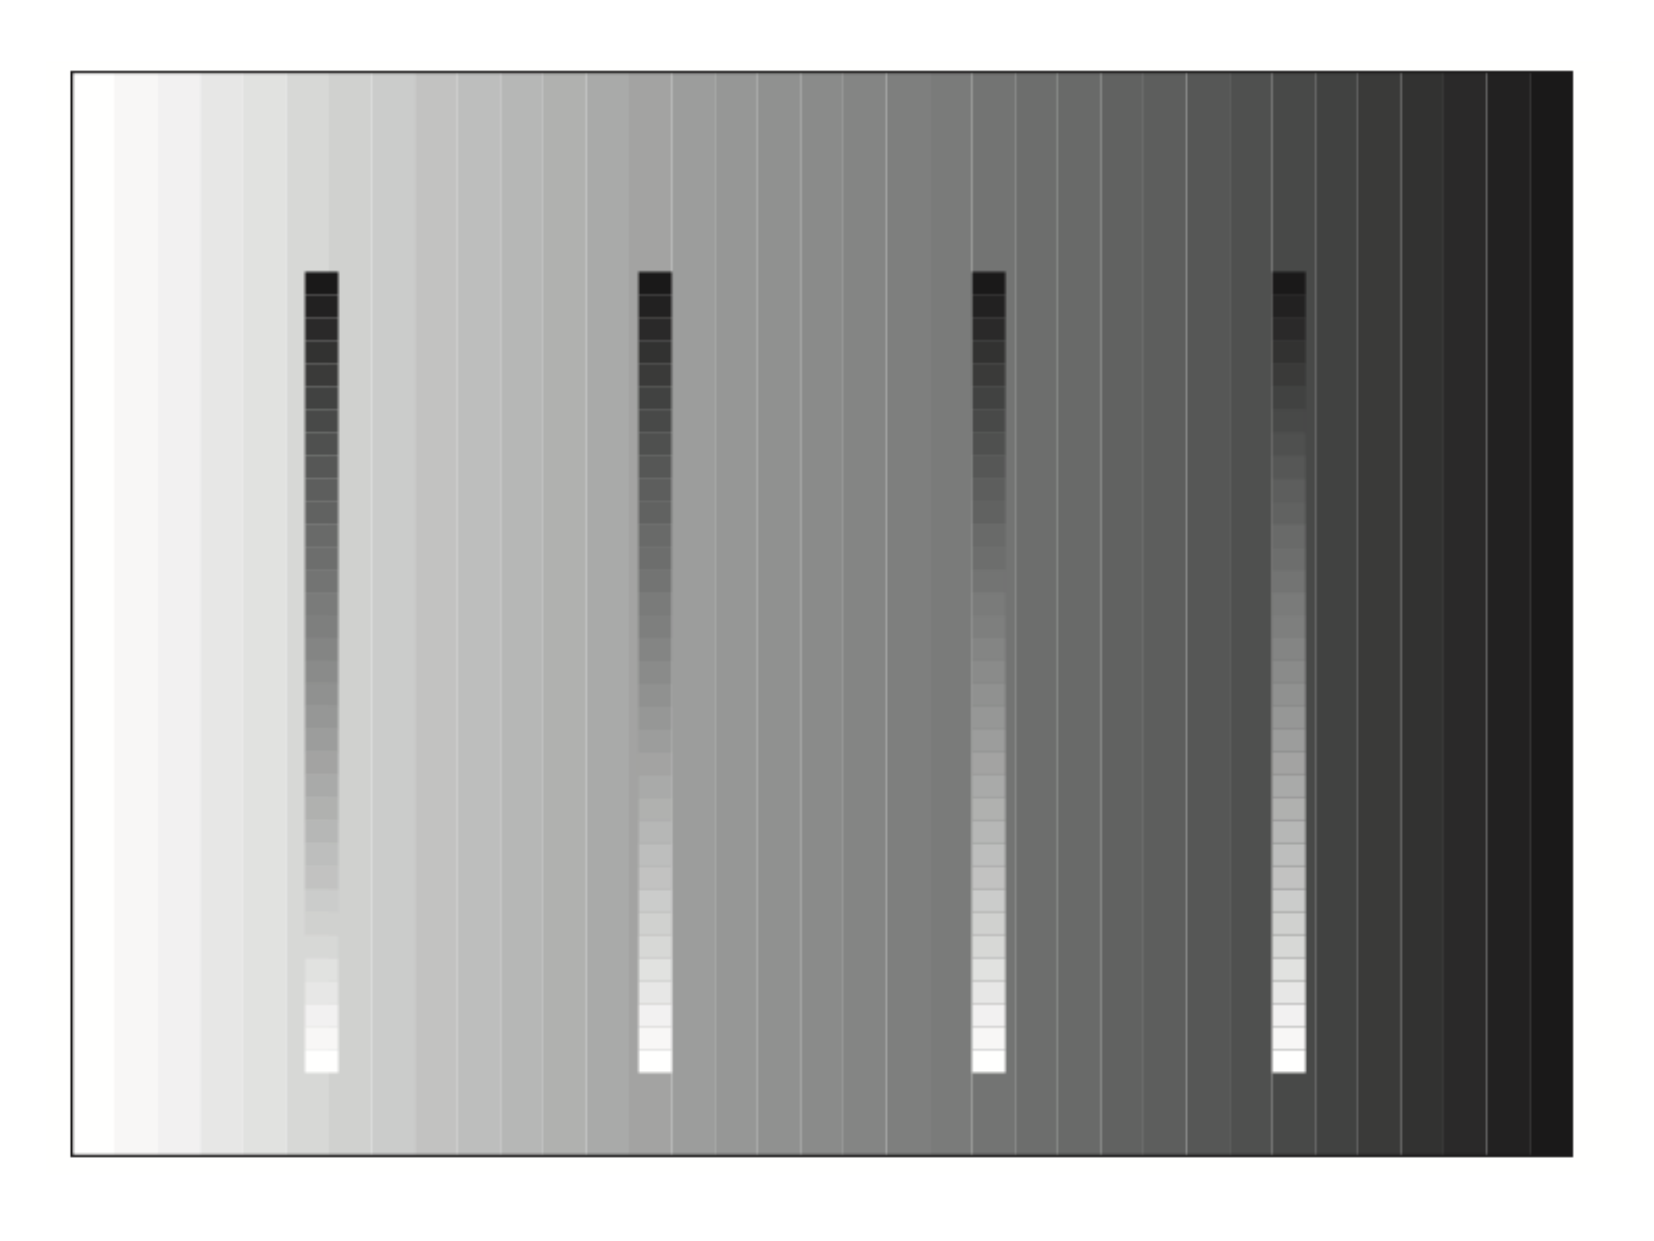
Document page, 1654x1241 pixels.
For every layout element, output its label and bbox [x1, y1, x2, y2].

picture [46, 61, 1632, 1189]
